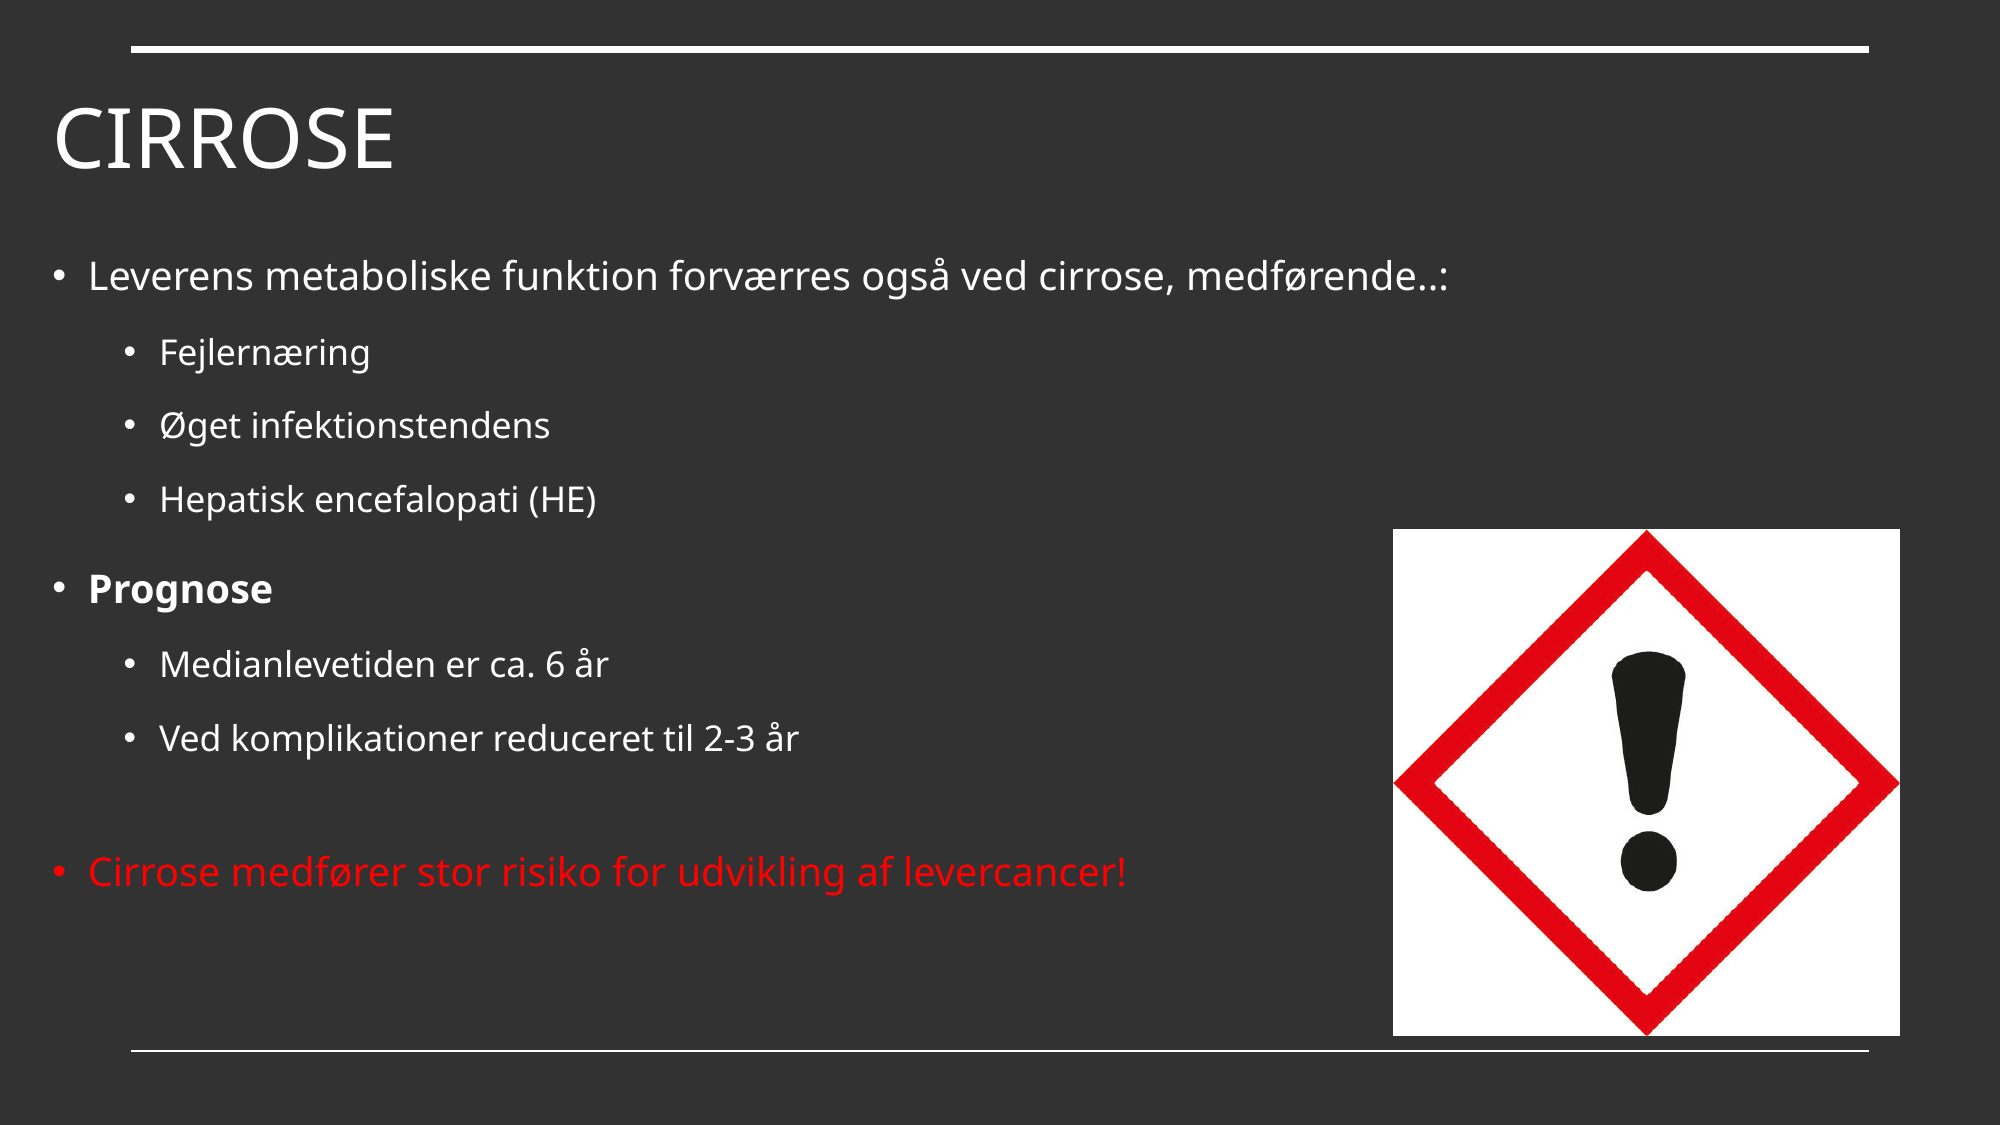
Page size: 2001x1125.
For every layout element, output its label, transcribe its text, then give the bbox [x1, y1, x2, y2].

list Leverens metaboliske funktion forværres også ved cirrose, medførende..: Fejlernæring Øget infektionstendens Hepatisk encefalopati (HE) Prognose Medianlevetiden er ca. 6 år Ved komplikationer reduceret til 2-3 år Cirrose medfører stor risiko for udvikling af levercancer! [37, 219, 1792, 906]
title Cirrose [37, 77, 1792, 219]
picture [1393, 529, 1900, 1036]
